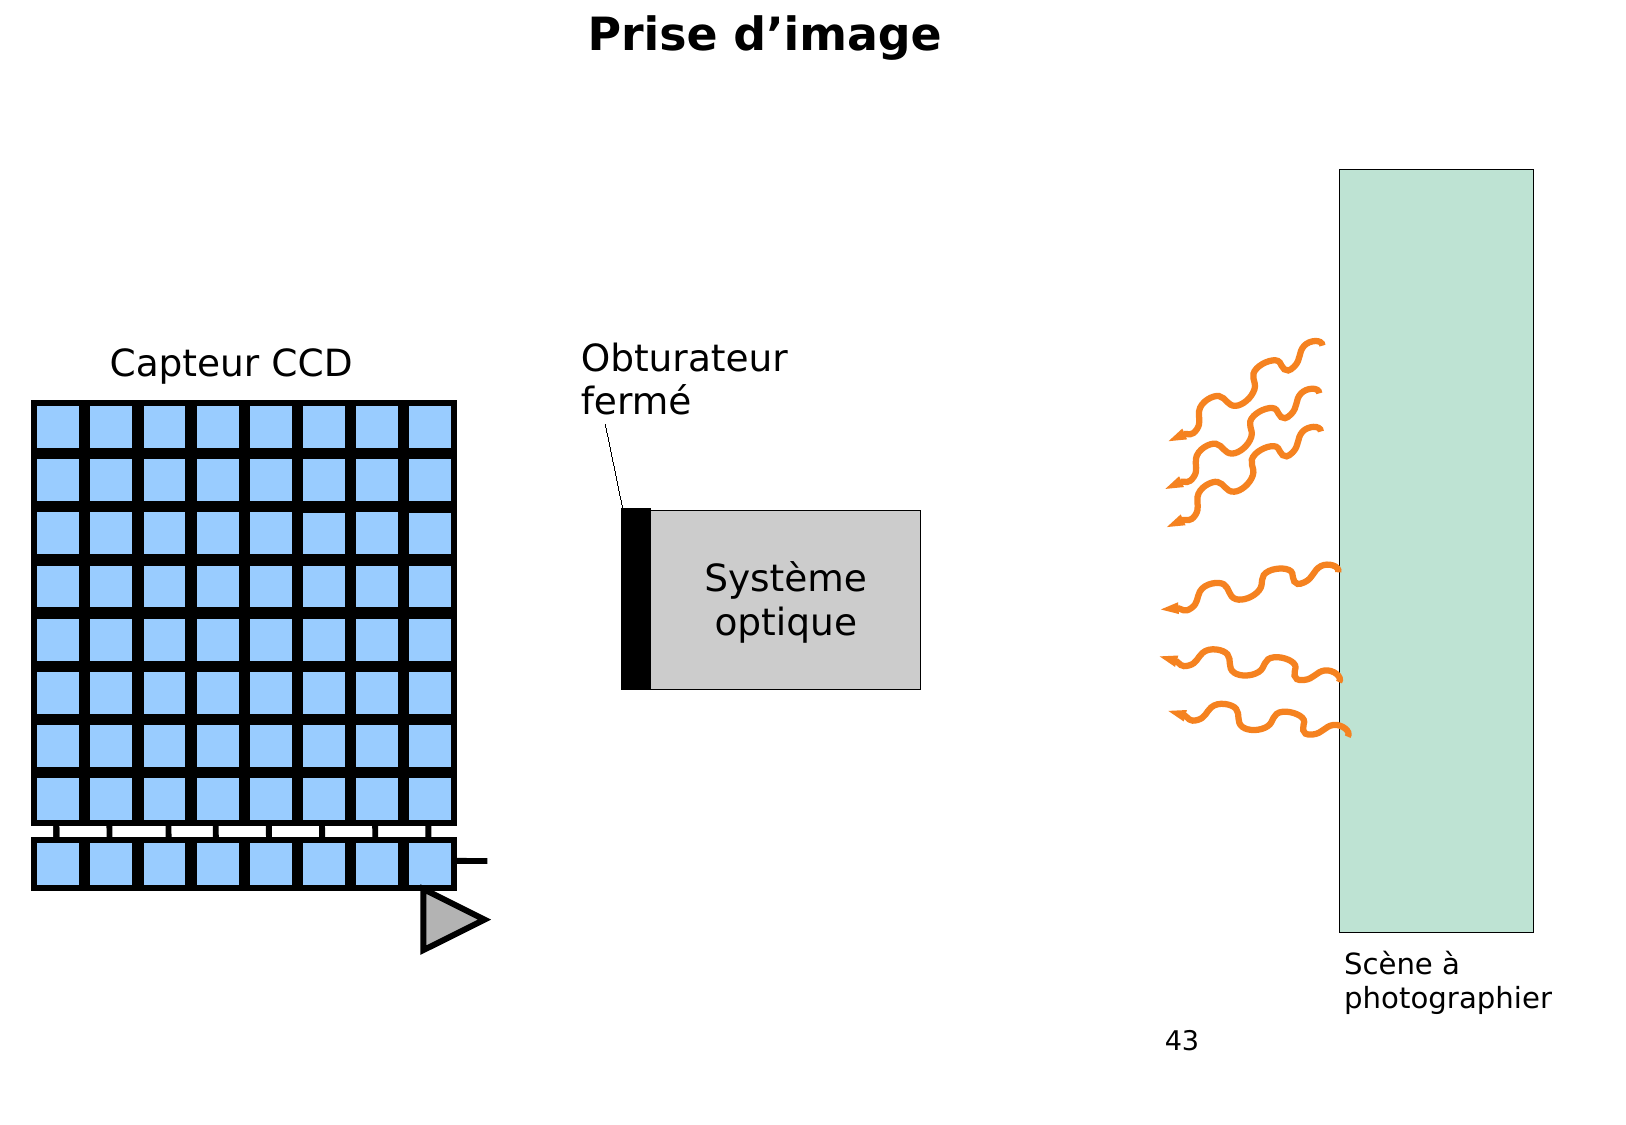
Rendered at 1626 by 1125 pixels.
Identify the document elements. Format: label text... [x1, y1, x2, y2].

text_box [246, 840, 295, 889]
text_box [140, 509, 189, 558]
text_box [193, 403, 242, 452]
text_box [1339, 169, 1534, 933]
text_box [406, 562, 455, 611]
text_box [87, 509, 136, 558]
text_box [246, 615, 295, 664]
text_box [300, 562, 348, 611]
text_box [34, 403, 83, 451]
text_box [140, 456, 189, 505]
text_box [621, 508, 651, 690]
text_box [34, 509, 83, 558]
text_box [406, 722, 455, 770]
text_box [353, 669, 401, 717]
text_box [246, 403, 295, 451]
text_box [1164, 1024, 1544, 1103]
text_box [300, 456, 348, 505]
text_box [140, 775, 189, 824]
text_box [87, 668, 136, 717]
text_box [300, 775, 348, 824]
text_box [140, 840, 189, 889]
text_box [193, 456, 242, 505]
text_box [87, 722, 136, 770]
text_box [34, 722, 83, 770]
text_box [193, 775, 242, 824]
text_box [193, 615, 242, 664]
text_box [193, 722, 242, 770]
text_box [87, 562, 136, 611]
text_box [34, 669, 83, 717]
text_box [406, 615, 455, 664]
text_box [406, 840, 485, 951]
text_box [353, 562, 401, 611]
text_box [353, 509, 401, 558]
text_box [193, 668, 242, 717]
text_box [34, 456, 83, 505]
text_box [87, 840, 136, 889]
text_box [87, 615, 136, 664]
text_box [353, 615, 401, 664]
text_box [406, 669, 455, 717]
text_box [300, 403, 348, 452]
text_box [140, 668, 189, 717]
text_box [406, 456, 455, 505]
text_box Système optique [651, 510, 921, 690]
text_box [246, 775, 295, 824]
text_box [300, 669, 348, 717]
text_box [300, 722, 348, 770]
text_box [353, 840, 401, 889]
text_box [353, 722, 401, 770]
text_box [140, 562, 189, 611]
text_box [246, 456, 295, 505]
text_box [34, 562, 83, 611]
text_box [87, 403, 136, 452]
text_box [246, 509, 295, 558]
text_box [300, 840, 348, 889]
text_box Capteur CCD [94, 334, 368, 393]
text_box Prise d’image [572, 0, 957, 69]
text_box [246, 722, 295, 770]
text_box [353, 403, 401, 451]
text_box [193, 840, 242, 889]
text_box Scène à photographier [1329, 940, 1568, 1023]
text_box [34, 840, 83, 889]
text_box [87, 456, 136, 505]
text_box [87, 775, 136, 824]
text_box [300, 509, 348, 558]
text_box [246, 562, 295, 611]
text_box [140, 615, 189, 664]
text_box [300, 615, 348, 664]
text_box [140, 722, 189, 770]
text_box [353, 775, 401, 824]
text_box [34, 775, 83, 824]
text_box [406, 509, 455, 558]
text_box [193, 509, 242, 558]
text_box Obturateur fermé [566, 329, 816, 432]
text_box [406, 403, 455, 452]
text_box [34, 615, 83, 664]
text_box [246, 669, 295, 717]
text_box [193, 562, 242, 611]
text_box [406, 775, 455, 824]
text_box [140, 403, 189, 451]
text_box [353, 456, 401, 505]
